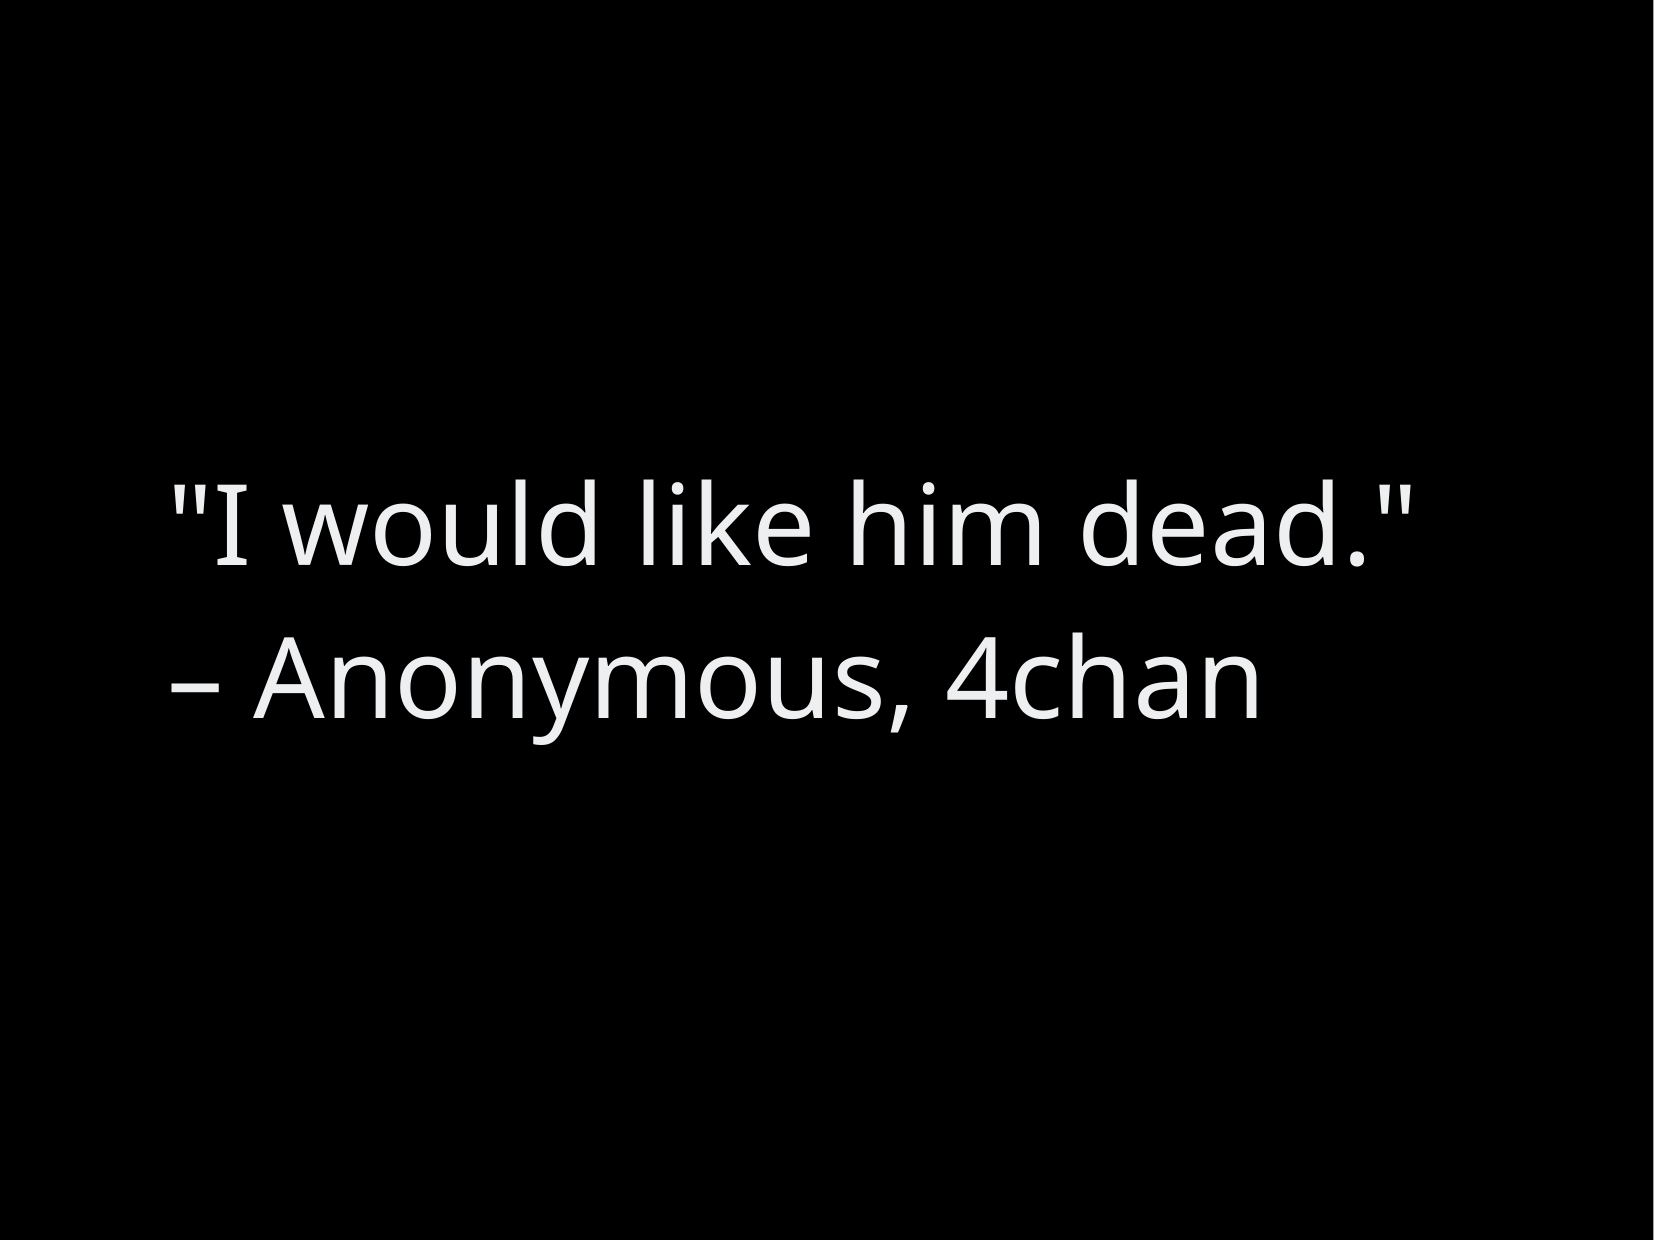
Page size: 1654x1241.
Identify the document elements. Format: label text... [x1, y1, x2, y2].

text_box "I would like him dead." – Anonymous, 4chan [153, 437, 1610, 1038]
